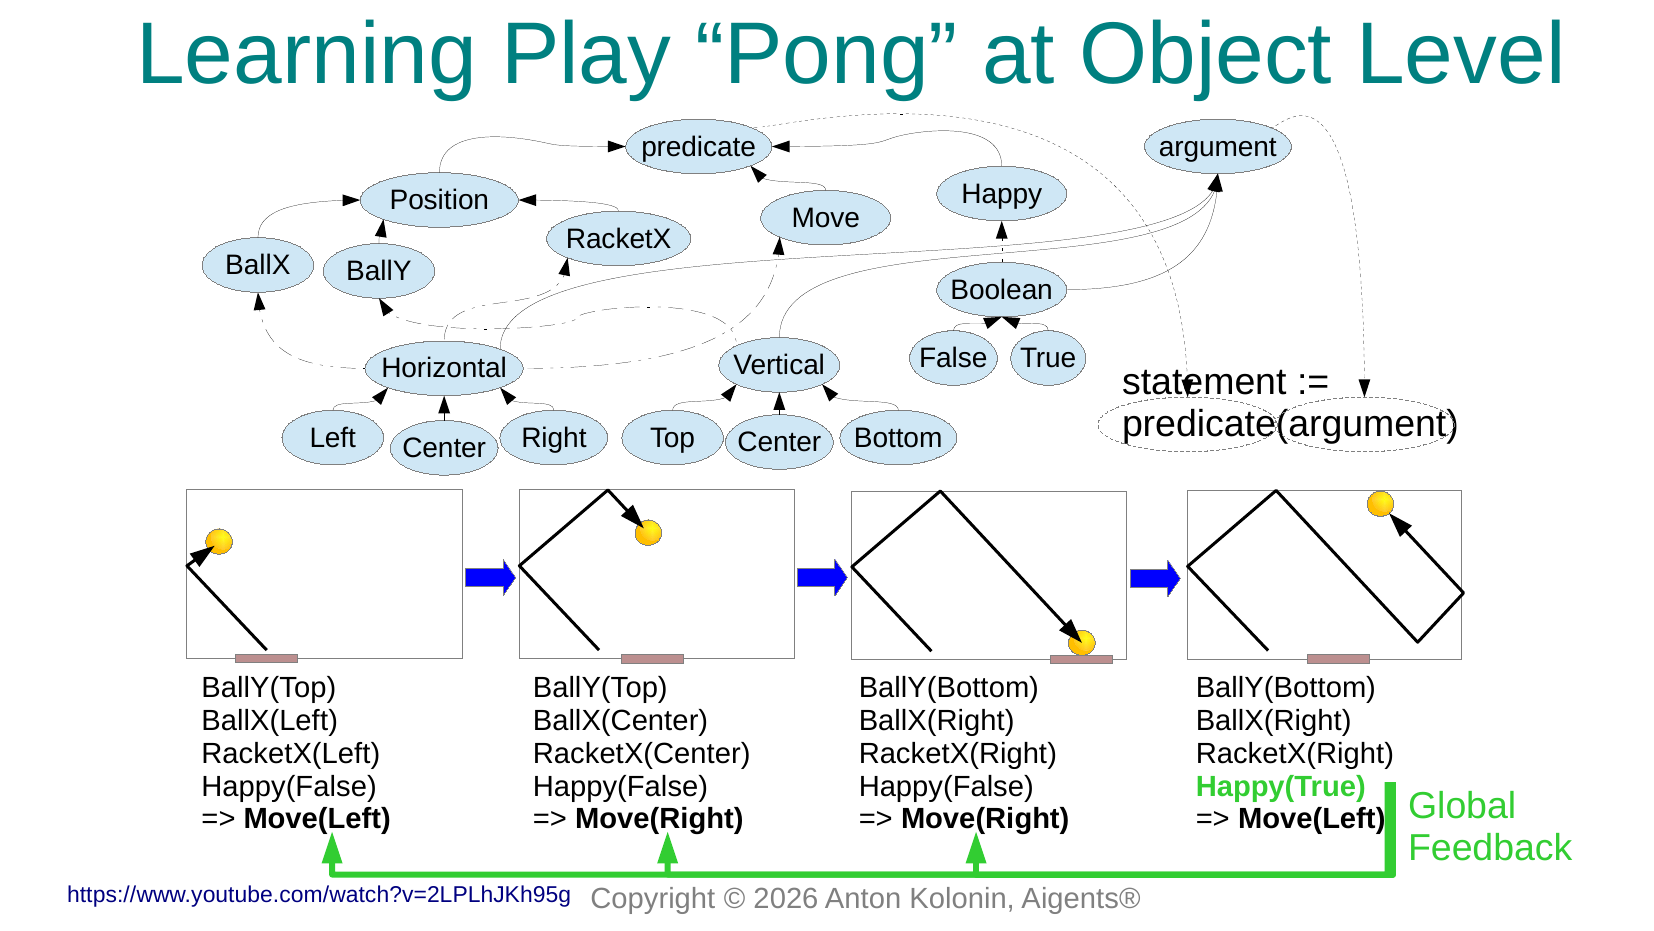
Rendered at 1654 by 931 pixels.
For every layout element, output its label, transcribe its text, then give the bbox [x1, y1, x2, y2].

text_box BallY(Bottom) BallX(Right) RacketX(Right) Happy(True) => Move(Left) [1181, 663, 1472, 871]
text_box RacketX [546, 211, 691, 266]
text_box Center [725, 414, 834, 470]
text_box Happy [936, 166, 1067, 221]
text_box BallX [202, 237, 314, 293]
text_box [635, 519, 662, 546]
text_box Left [281, 410, 384, 465]
text_box [1130, 560, 1181, 597]
text_box BallY [323, 243, 435, 299]
text_box BallY(Top) BallX(Left) RacketX(Left) Happy(False) => Move(Left) [186, 663, 477, 874]
text_box Position [360, 172, 519, 228]
text_box [205, 528, 233, 555]
text_box Move [760, 190, 891, 245]
text_box BallY(Bottom) BallX(Right) RacketX(Right) Happy(False) => Move(Right) [843, 663, 1135, 871]
text_box statement := predicate(argument) [1107, 352, 1494, 469]
text_box Vertical [718, 337, 840, 393]
text_box BallY(Top) BallX(Center) RacketX(Center) Happy(False) => Move(Right) [518, 663, 817, 871]
text_box [1367, 491, 1394, 517]
text_box https://www.youtube.com/watch?v=2LPLhJKh95g [52, 874, 587, 915]
text_box Top [621, 410, 724, 465]
text_box False [909, 330, 998, 386]
text_box [621, 654, 684, 663]
text_box Learning Play “Pong” at Object Level [0, 1, 1654, 104]
text_box Boolean [936, 262, 1067, 317]
text_box [465, 559, 516, 596]
text_box [797, 559, 848, 596]
text_box Bottom [839, 410, 957, 465]
text_box [1050, 630, 1113, 663]
text_box Center [390, 420, 499, 476]
text_box Right [499, 410, 608, 465]
text_box Global Feedback [1393, 776, 1596, 876]
text_box [235, 654, 298, 663]
text_box predicate [625, 119, 772, 174]
text_box True [1010, 330, 1086, 386]
text_box argument [1144, 119, 1292, 174]
text_box [1307, 654, 1370, 663]
text_box Horizontal [364, 341, 524, 396]
